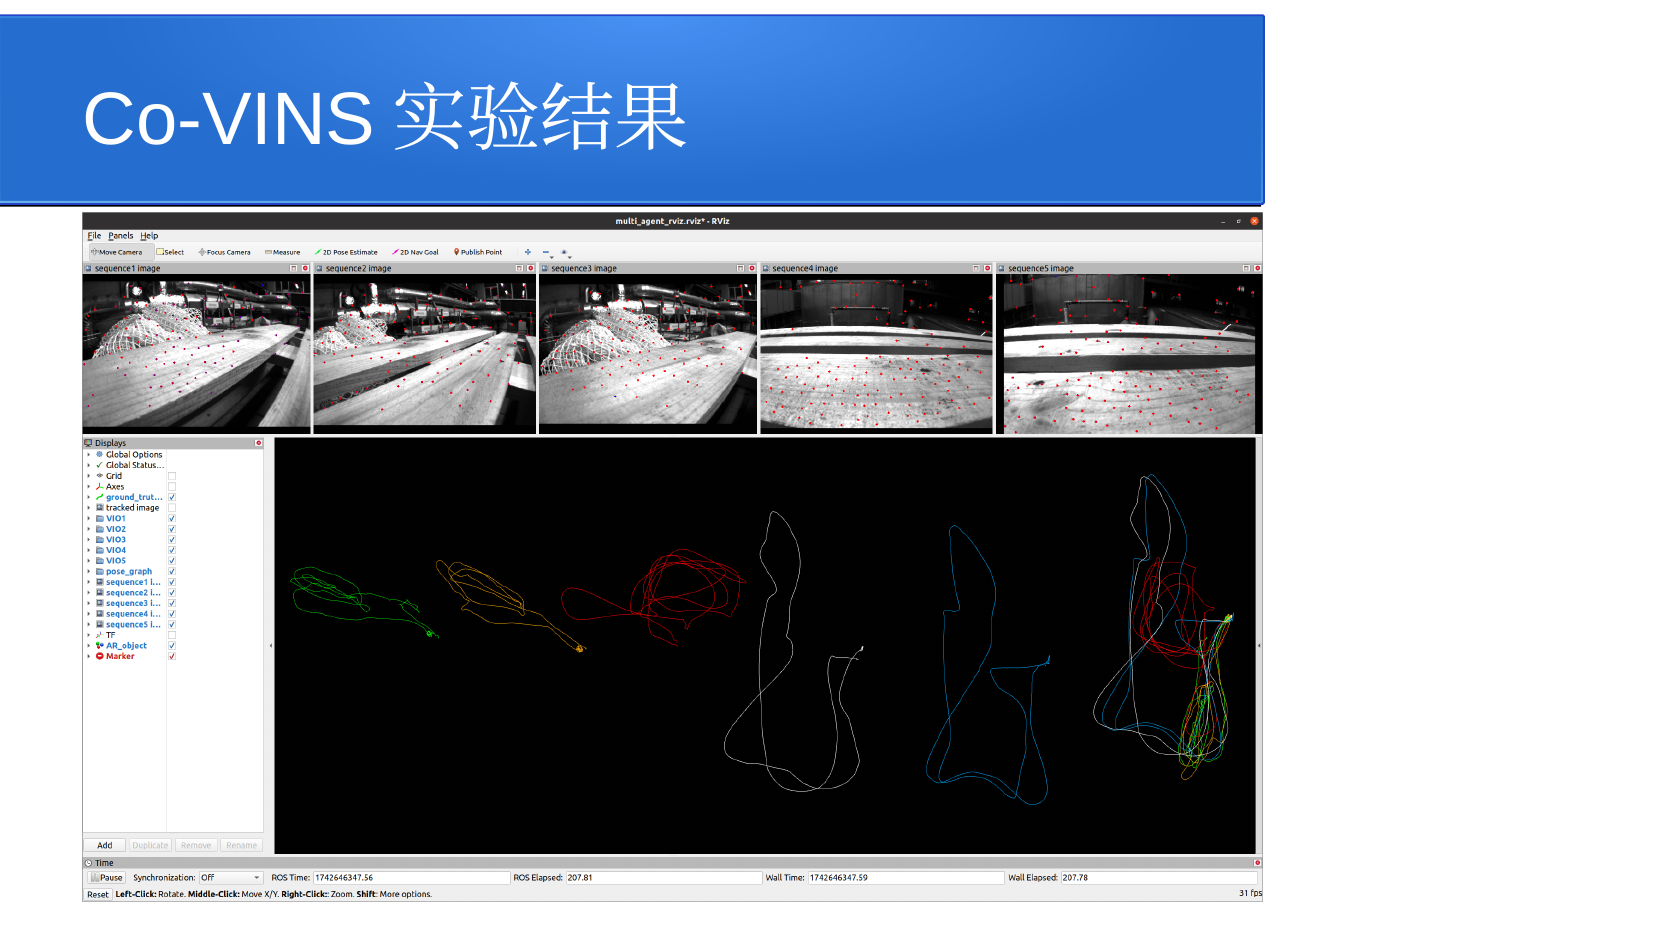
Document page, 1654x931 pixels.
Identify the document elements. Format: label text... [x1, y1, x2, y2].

picture [82, 212, 1263, 902]
title Co-VINS实验结果 [82, 35, 1235, 189]
